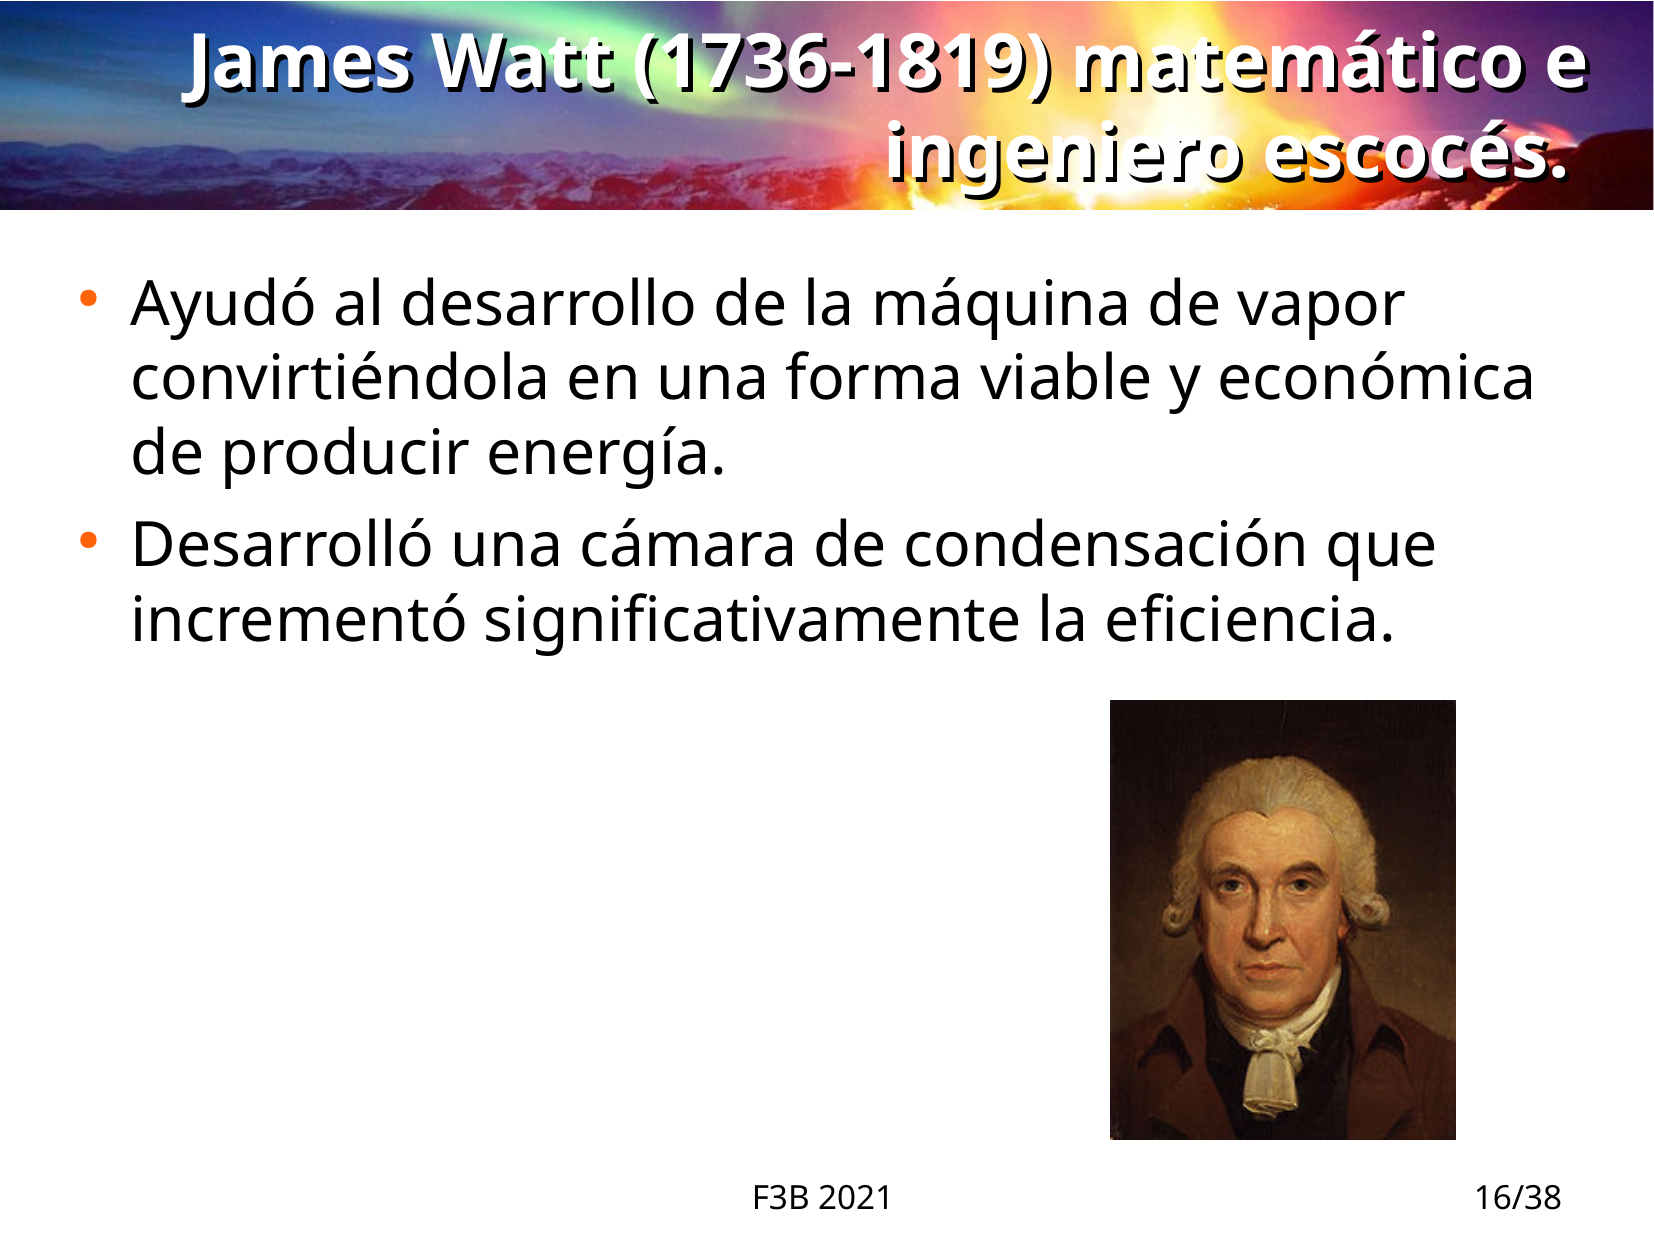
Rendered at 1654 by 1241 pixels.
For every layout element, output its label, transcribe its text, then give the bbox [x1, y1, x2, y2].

picture [1110, 700, 1456, 1141]
title James Watt (1736-1819) matemático e ingeniero escocés. [45, 5, 1606, 201]
picture [0, 1, 1654, 210]
list Ayudó al desarrollo de la máquina de vapor convirtiéndola en una forma viable y económica de producir energía. Desarrolló una cámara de condensación que incrementó significativamente la eficiencia. [45, 255, 1606, 1156]
